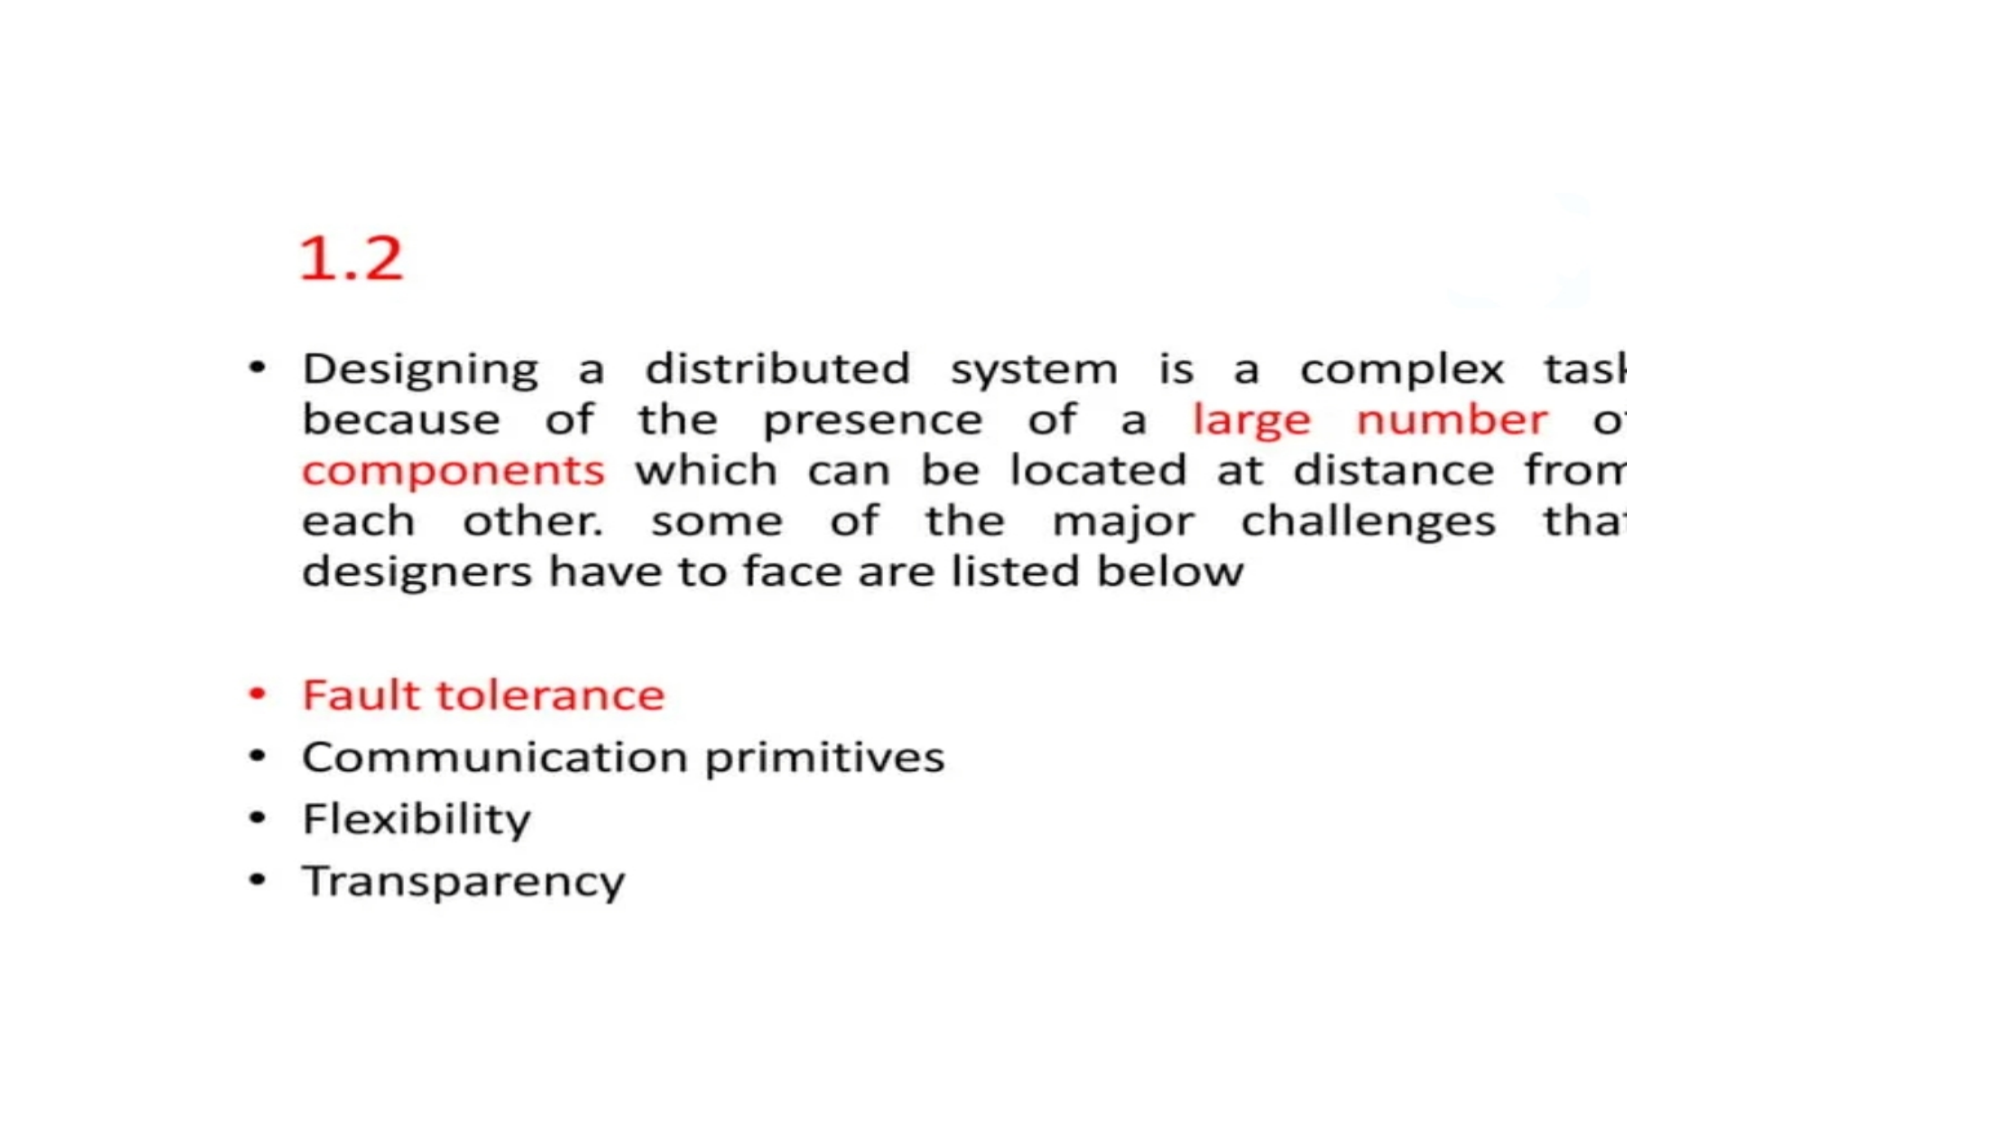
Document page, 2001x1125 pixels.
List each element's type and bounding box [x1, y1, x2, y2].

picture [232, 159, 1627, 988]
